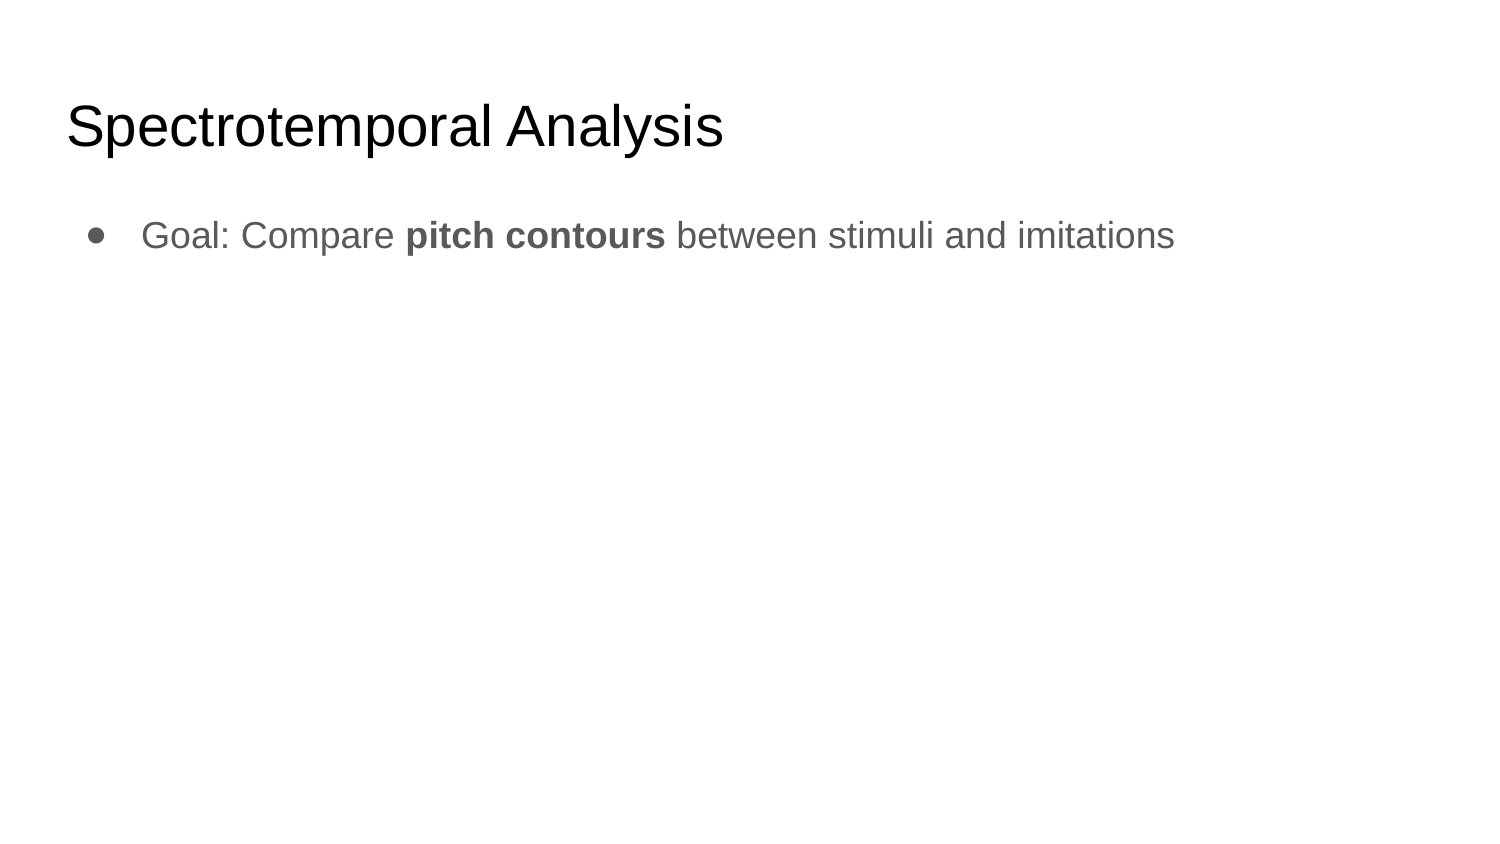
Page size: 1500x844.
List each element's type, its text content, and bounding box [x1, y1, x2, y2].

list Goal: Compare pitch contours between stimuli and imitations [51, 188, 1449, 750]
title Spectrotemporal Analysis [51, 72, 1449, 167]
